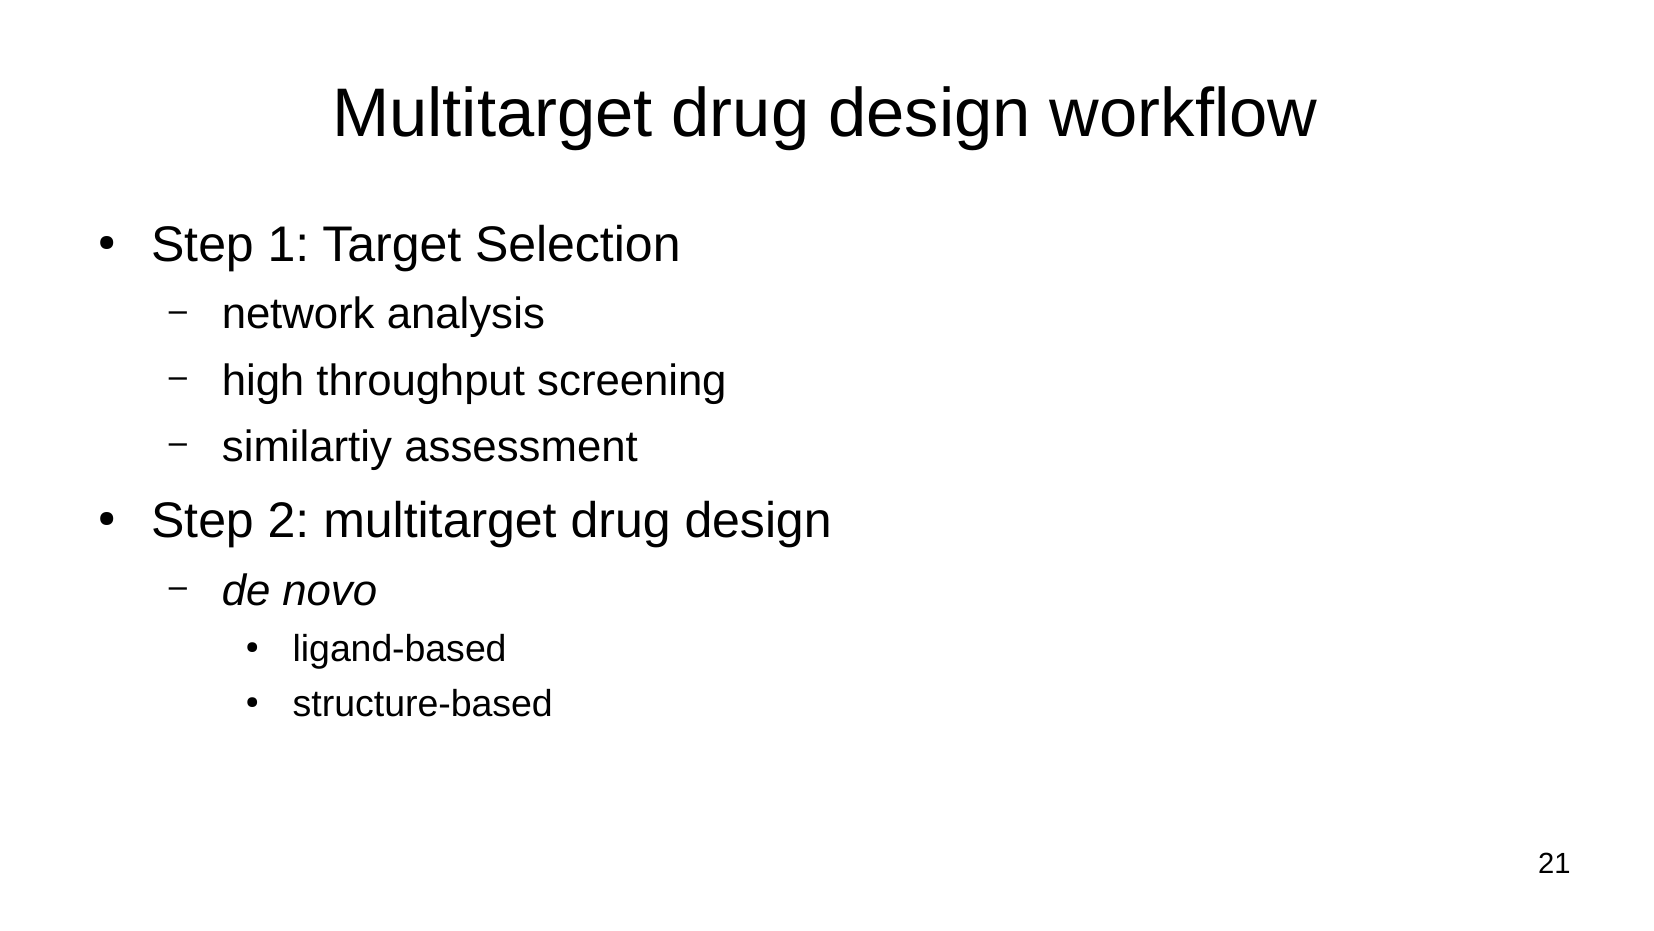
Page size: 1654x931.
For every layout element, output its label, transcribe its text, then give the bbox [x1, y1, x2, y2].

list Step 1: Target Selection network analysis high throughput screening similartiy assessment Step 2: multitarget drug design de novo ligand-based structure-based [80, 216, 1571, 757]
title Multitarget drug design workflow [80, 35, 1571, 191]
